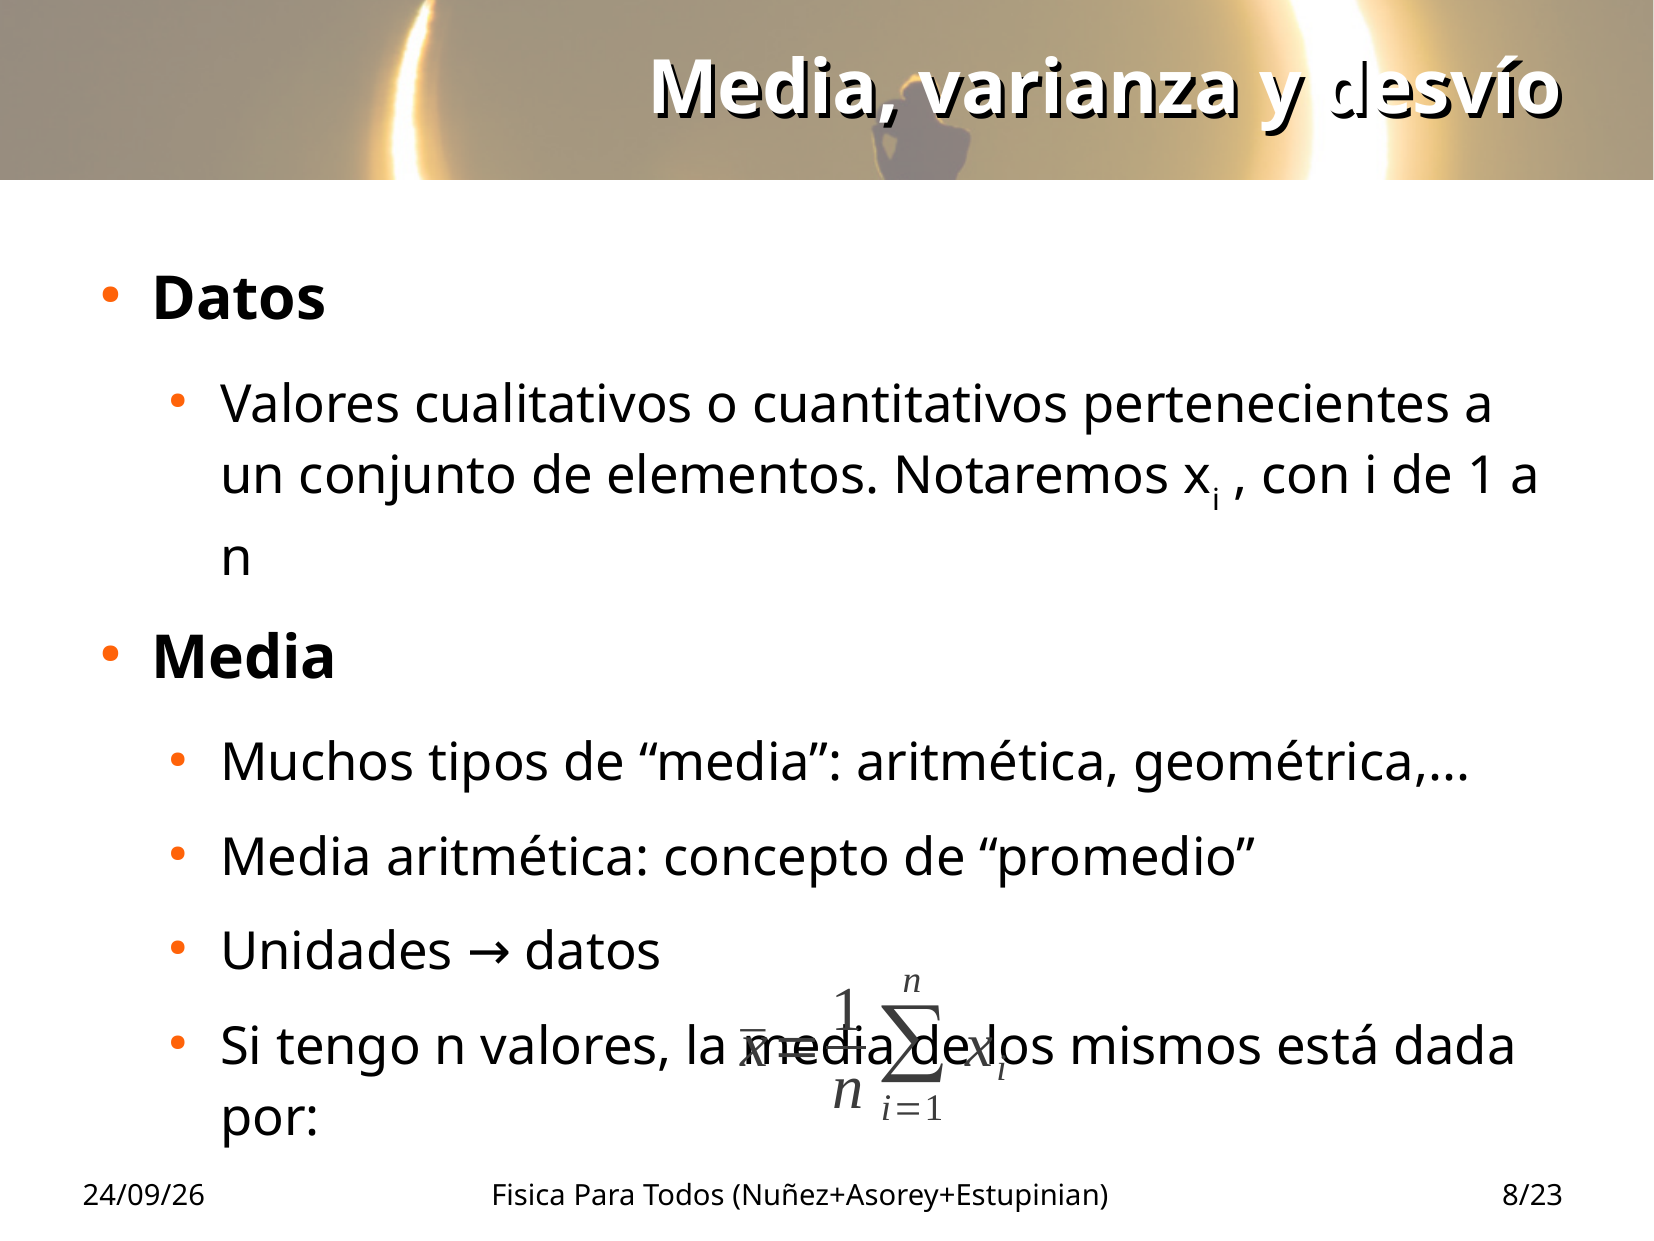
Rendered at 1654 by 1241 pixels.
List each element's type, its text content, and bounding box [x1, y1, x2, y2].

chart [729, 960, 1014, 1129]
picture [0, 0, 1654, 180]
title Media, varianza y desvío [75, 19, 1564, 151]
list Datos Valores cualitativos o cuantitativos pertenecientes a un conjunto de elementos. Notaremos xi , con i de 1 a n Media Muchos tipos de “media”: aritmética, geométrica,... Media aritmética: concepto de “promedio” Unidades → datos Si tengo n valores, la media de los mismos está dada por: [82, 255, 1571, 1156]
